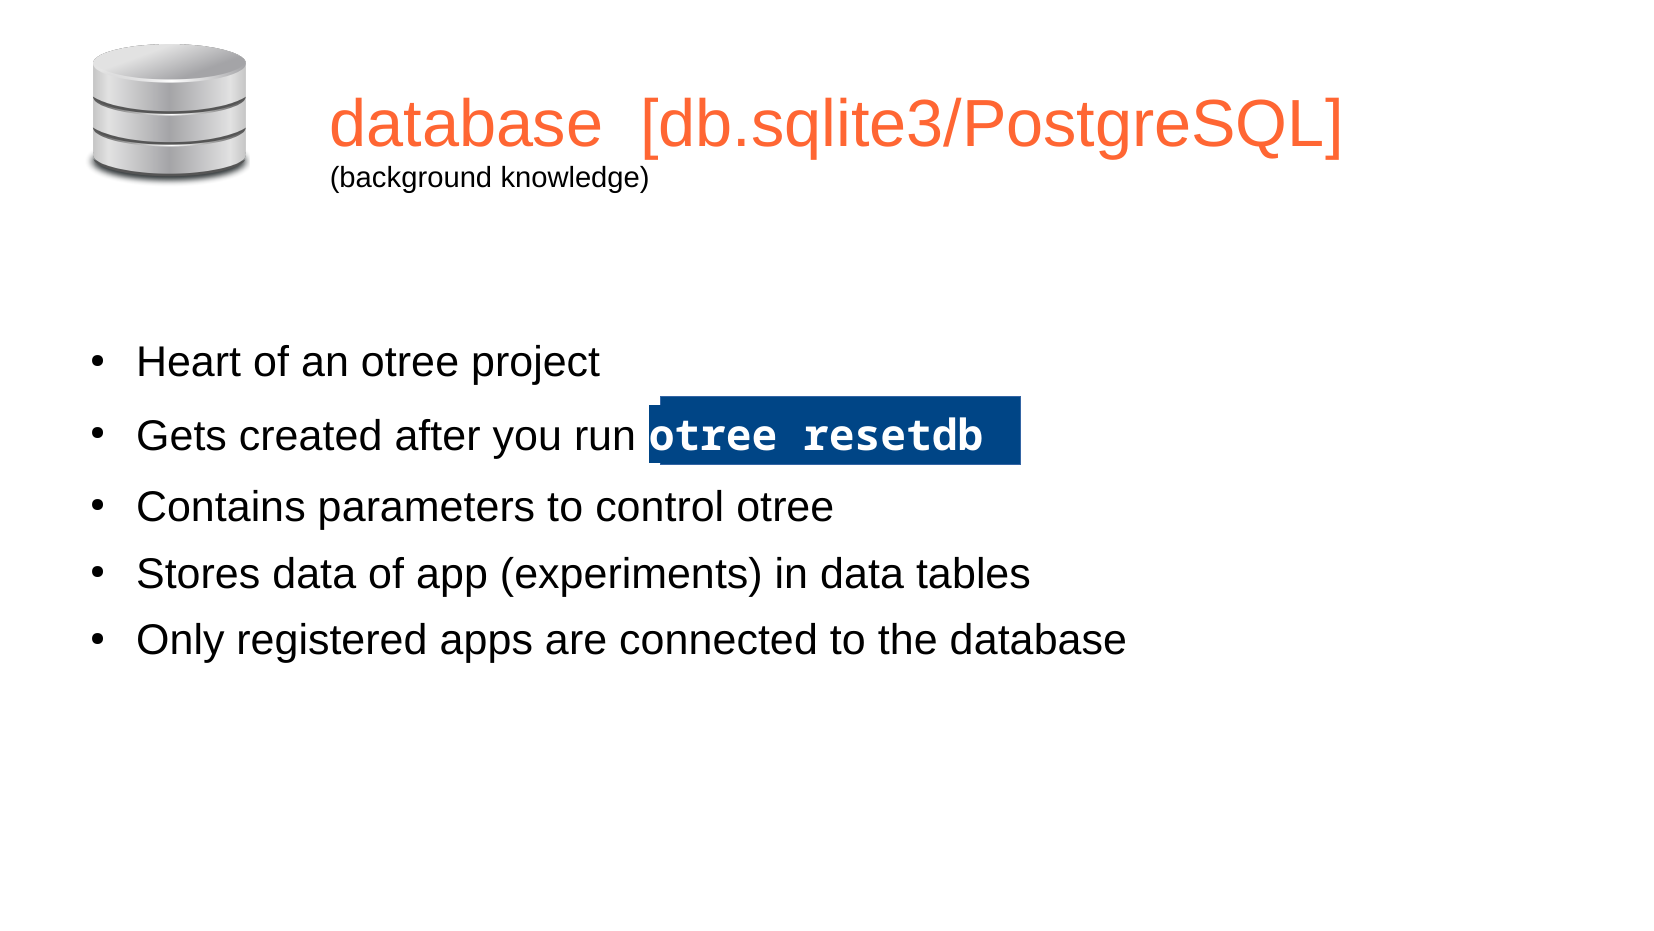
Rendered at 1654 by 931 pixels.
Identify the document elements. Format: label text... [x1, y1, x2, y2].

list Heart of an otree project Gets created after you run otree resetdb Contains parameters to control otree Stores data of app (experiments) in data tables Only registered apps are connected to the database [75, 337, 1564, 668]
text_box database [db.sqlite3/PostgreSQL] (background knowledge) [315, 78, 1456, 271]
picture [83, 44, 256, 188]
